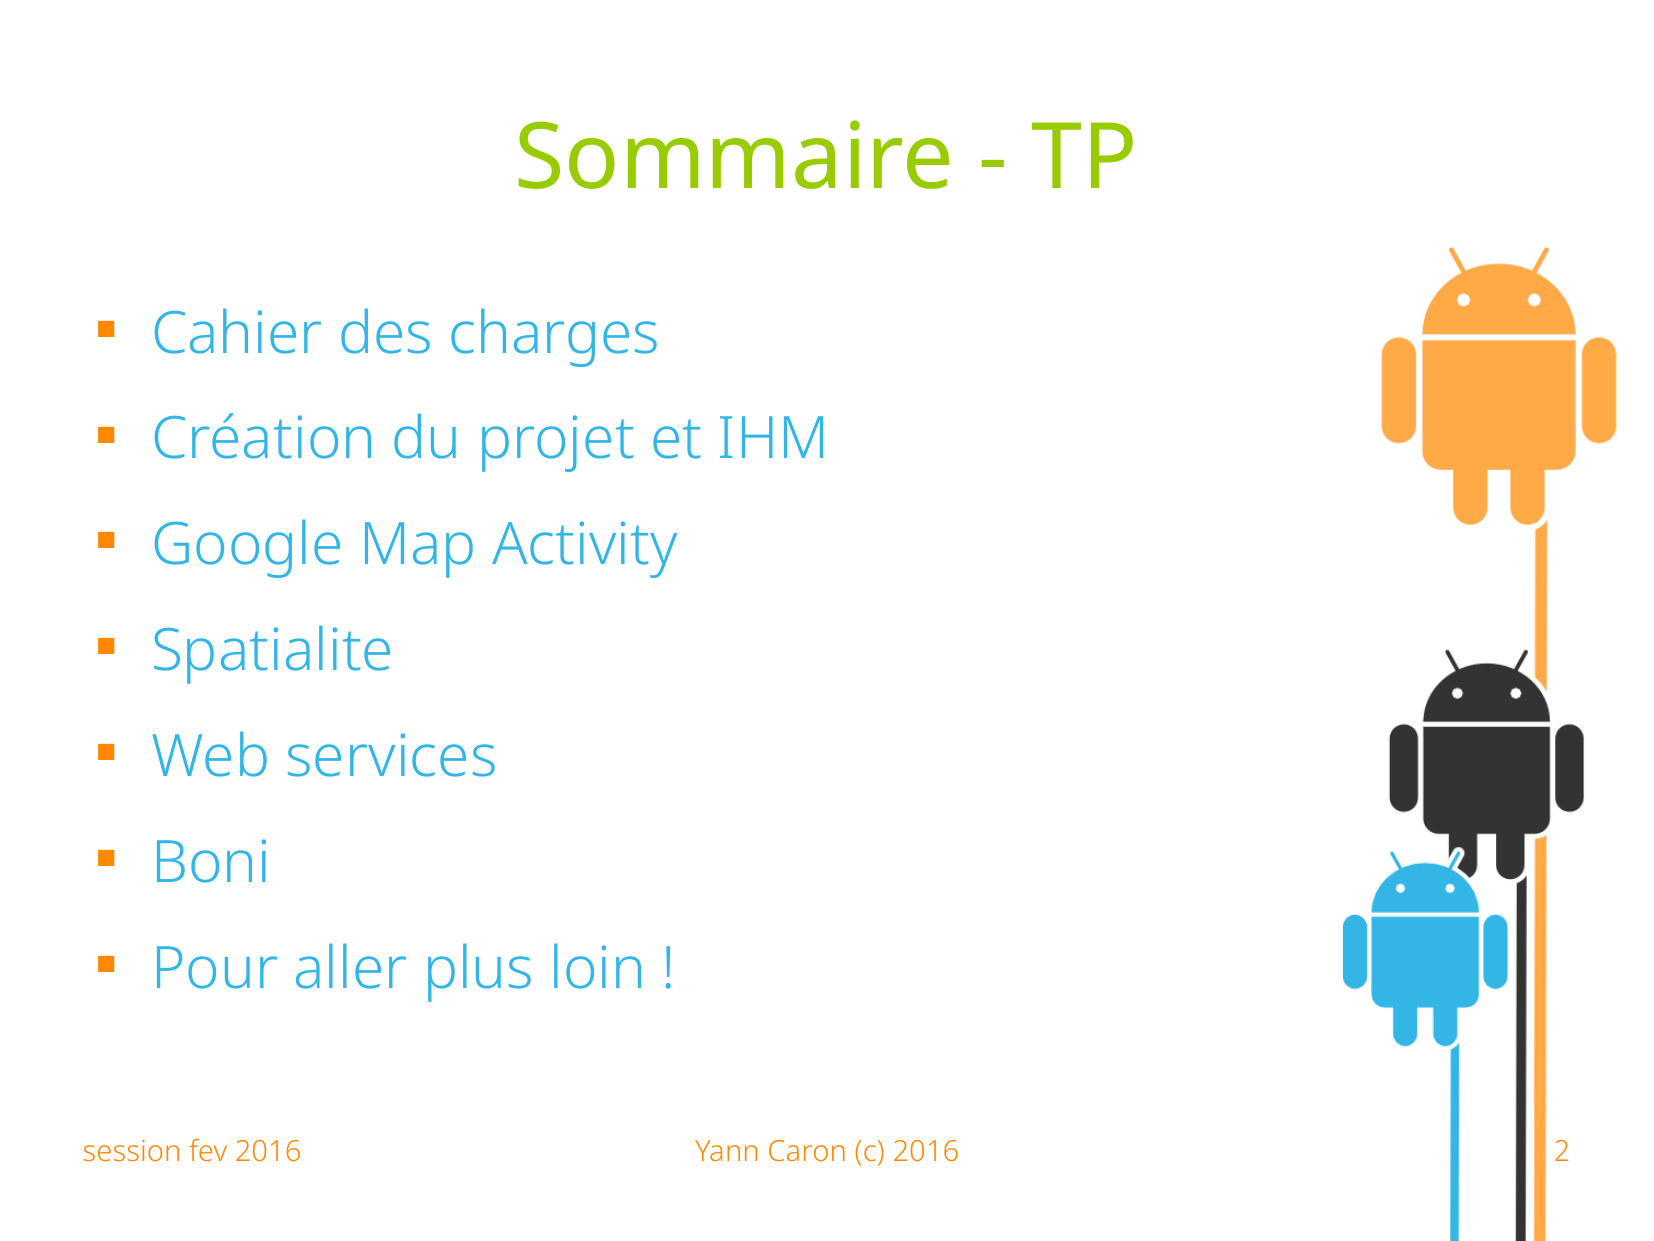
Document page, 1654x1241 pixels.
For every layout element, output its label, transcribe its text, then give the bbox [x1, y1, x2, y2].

list Cahier des charges Création du projet et IHM Google Map Activity Spatialite Web services Boni Pour aller plus loin ! [82, 290, 1571, 1010]
picture [19, 14, 1634, 1241]
title Sommaire - TP [82, 49, 1571, 257]
